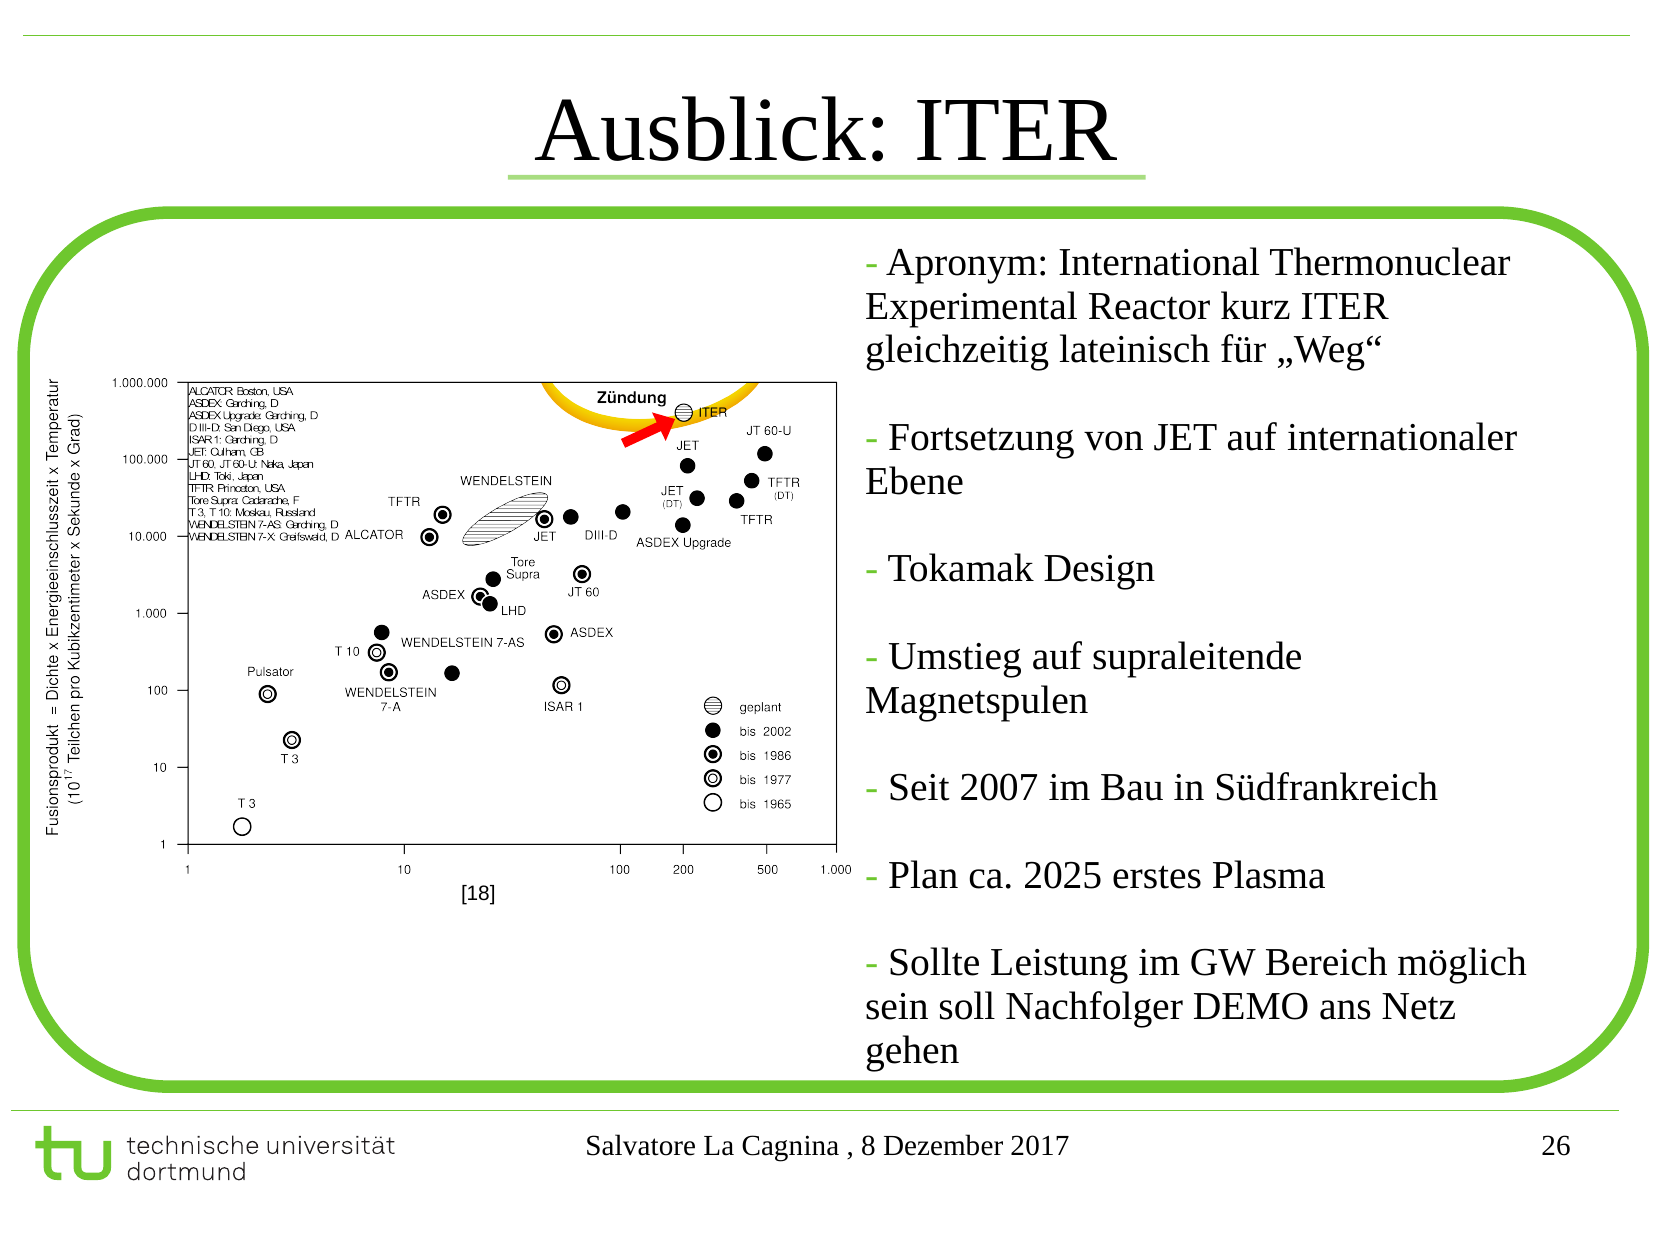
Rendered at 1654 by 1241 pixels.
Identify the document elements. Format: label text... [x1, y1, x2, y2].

text_box [23, 212, 1643, 1087]
text_box - Apronym: International Thermonuclear Experimental Reactor kurz ITER gleichzeitig lateinisch für „Weg“ - Fortsetzung von JET auf internationaler Ebene - Tokamak Design - Umstieg auf supraleitende Magnetspulen - Seit 2007 im Bau in Südfrankreich - Plan ca. 2025 erstes Plasma - Sollte Leistung im GW Bereich möglich sein soll Nachfolger DEMO ans Netz gehen [850, 232, 1548, 1080]
chart [35, 1125, 461, 1241]
picture [46, 378, 850, 875]
title Ausblick: ITER [82, 25, 1571, 233]
text_box [18] [377, 874, 579, 969]
